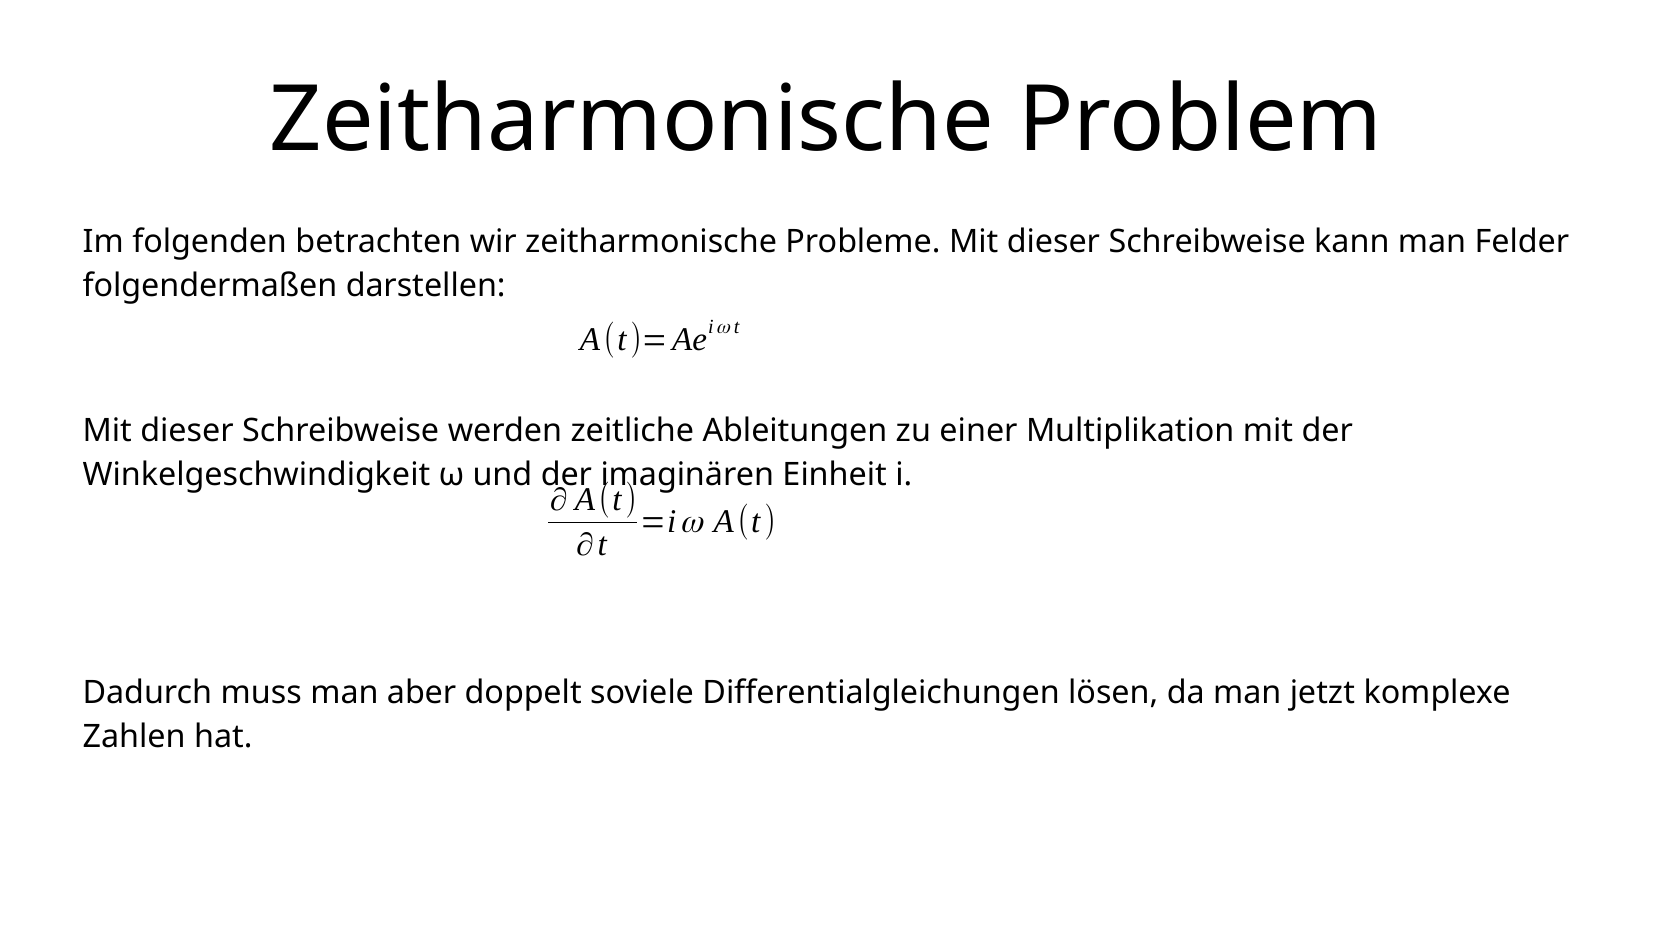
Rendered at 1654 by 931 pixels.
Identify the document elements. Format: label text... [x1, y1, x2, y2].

chart [540, 480, 782, 563]
chart [570, 315, 748, 361]
title Zeitharmonische Problem [82, 37, 1571, 193]
list Im folgenden betrachten wir zeitharmonische Probleme. Mit dieser Schreibweise kann man Felder folgendermaßen darstellen: Mit dieser Schreibweise werden zeitliche Ableitungen zu einer Multiplikation mit der Winkelgeschwindigkeit ω und der imaginären Einheit i. Dadurch muss man aber doppelt soviele Differentialgleichungen lösen, da man jetzt komplexe Zahlen hat. [82, 217, 1571, 758]
